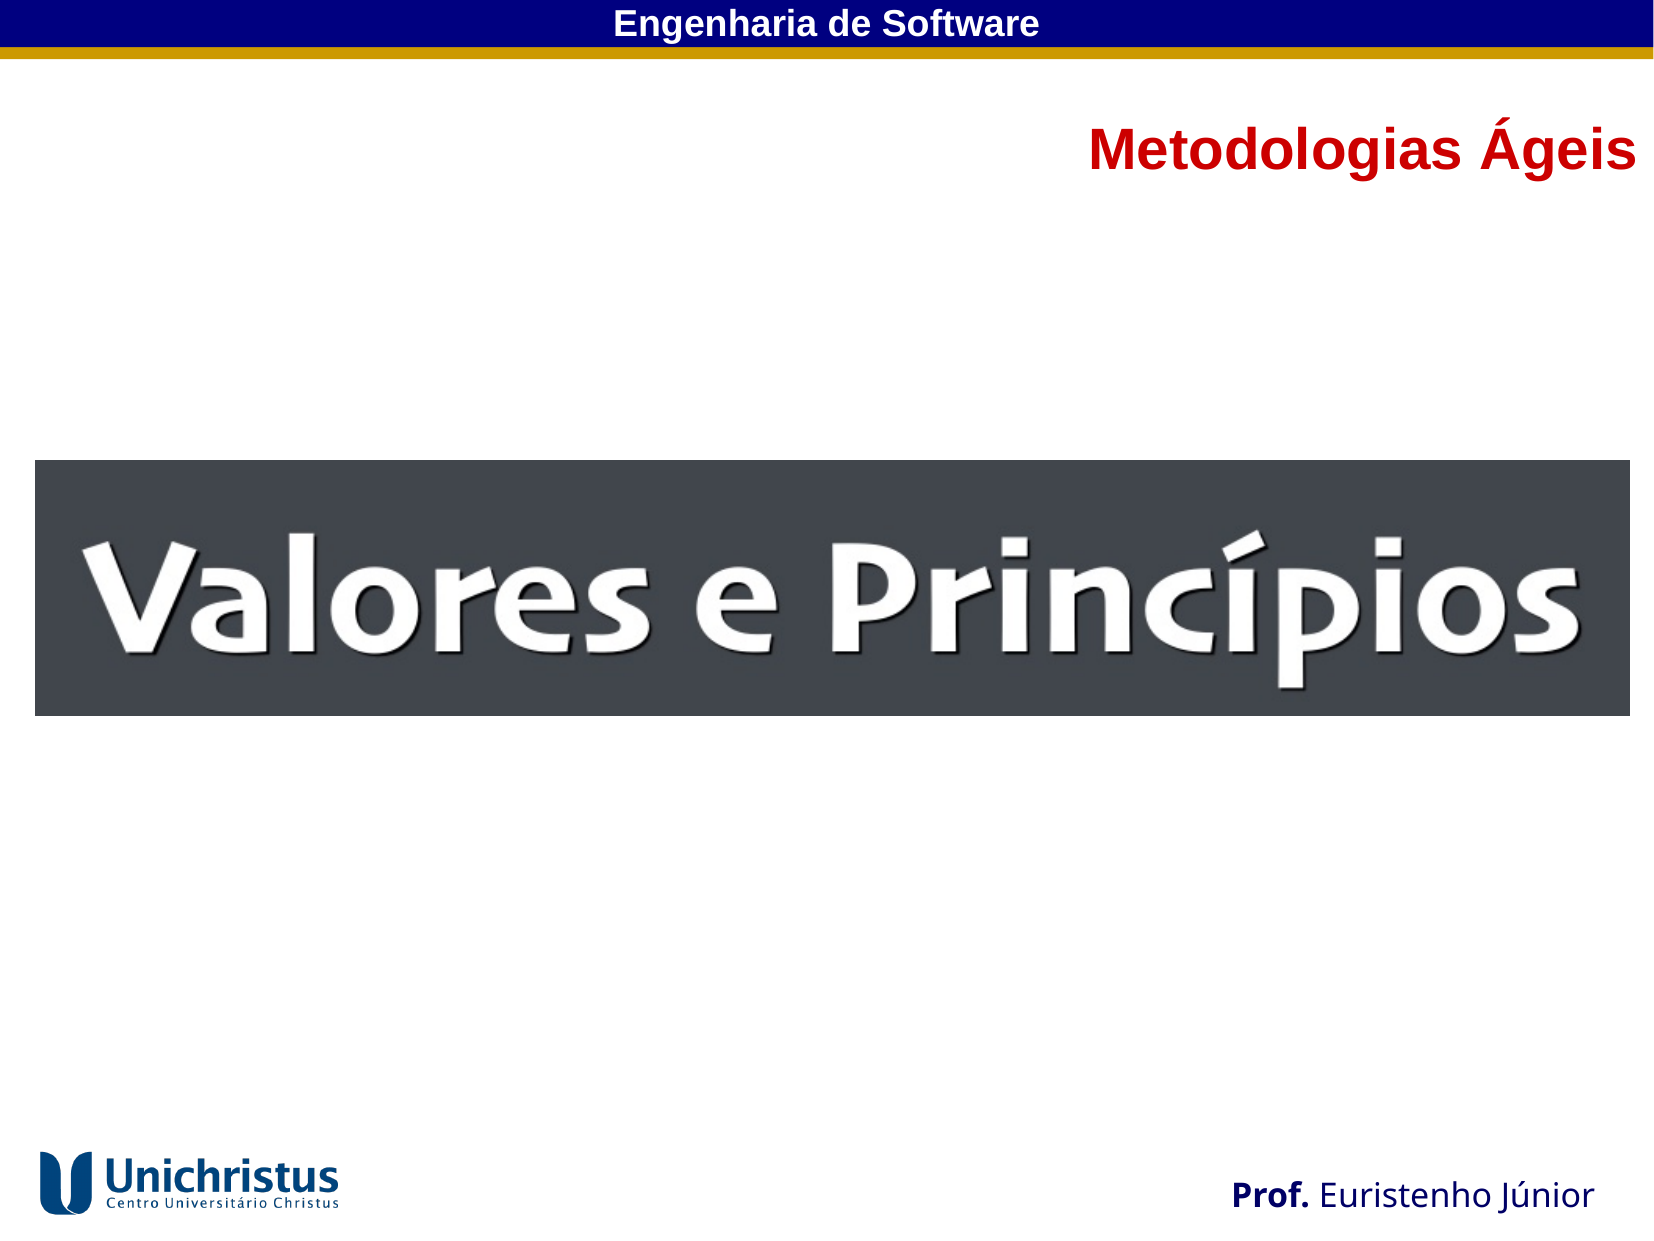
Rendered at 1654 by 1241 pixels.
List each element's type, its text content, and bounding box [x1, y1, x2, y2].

text_box Engenharia de Software [0, 0, 1654, 48]
text_box Metodologias Ágeis [1073, 109, 1654, 189]
picture [35, 460, 1630, 716]
text_box Prof. Euristenho Júnior [1216, 1163, 1654, 1224]
picture [35, 1148, 343, 1217]
text_box [0, 48, 1654, 60]
